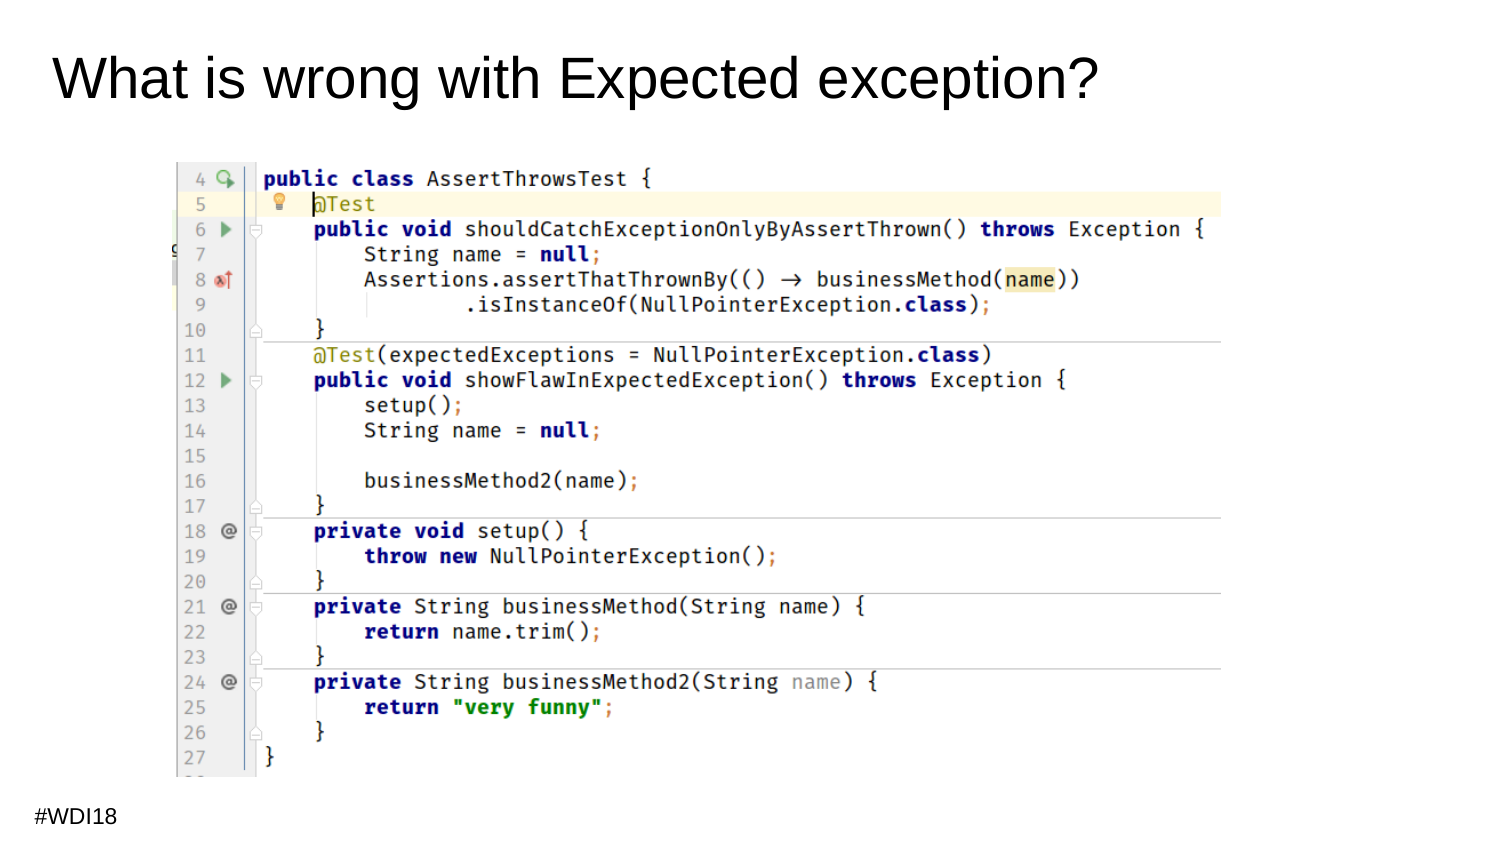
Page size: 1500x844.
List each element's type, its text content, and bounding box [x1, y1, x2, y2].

picture [172, 162, 1221, 777]
text_box #WDI18 [0, 786, 247, 844]
title What is wrong with Expected exception? [37, 24, 1436, 119]
